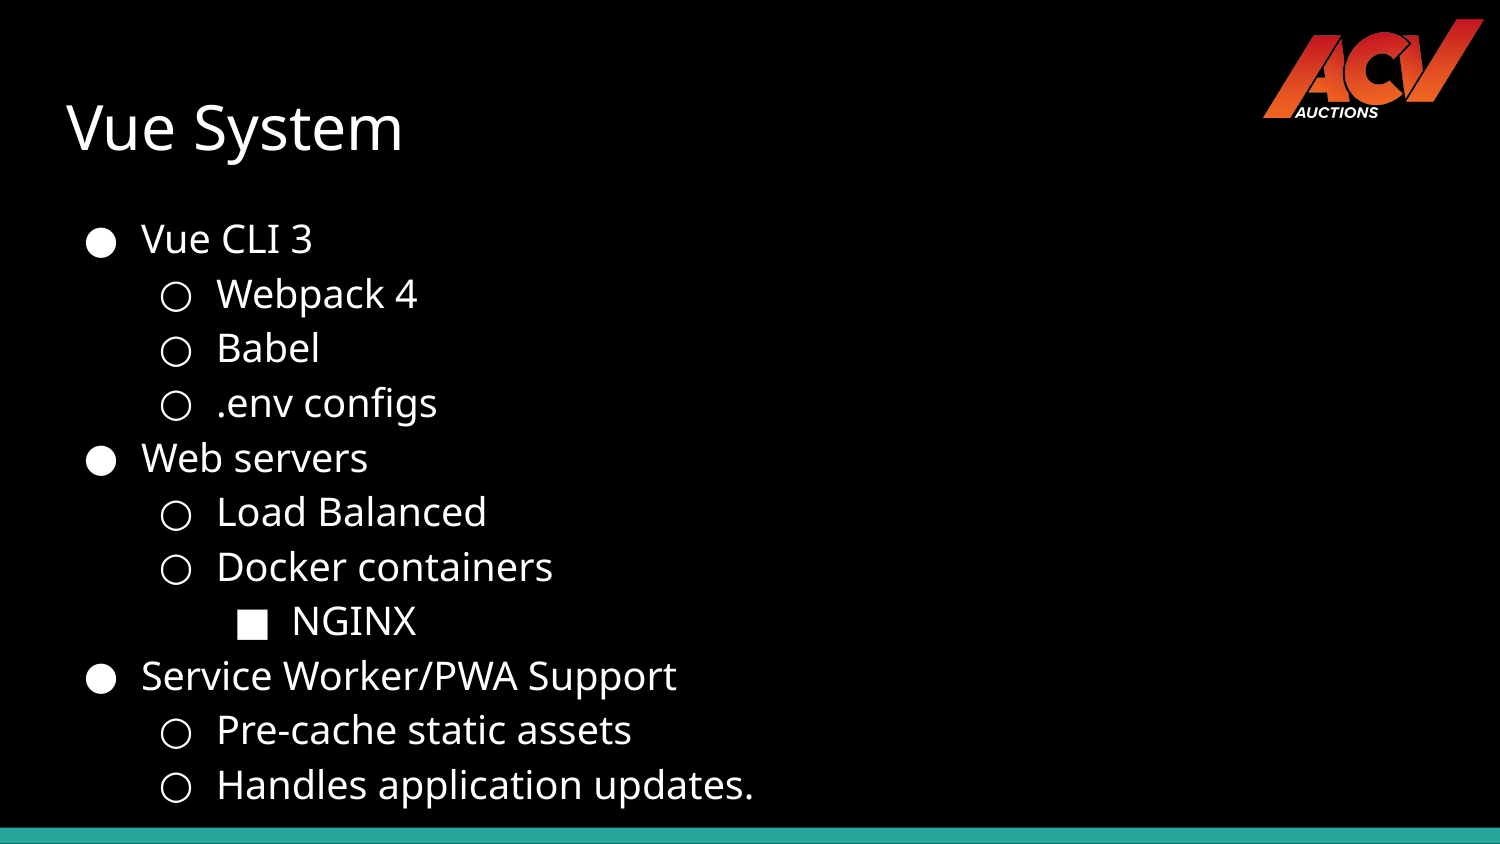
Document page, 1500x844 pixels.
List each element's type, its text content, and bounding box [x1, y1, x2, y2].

picture [1262, 19, 1484, 118]
title Vue System [51, 72, 1449, 174]
list Vue CLI 3 Webpack 4 Babel .env configs Web servers Load Balanced Docker containers NGINX Service Worker/PWA Support Pre-cache static assets Handles application updates. [51, 192, 933, 815]
